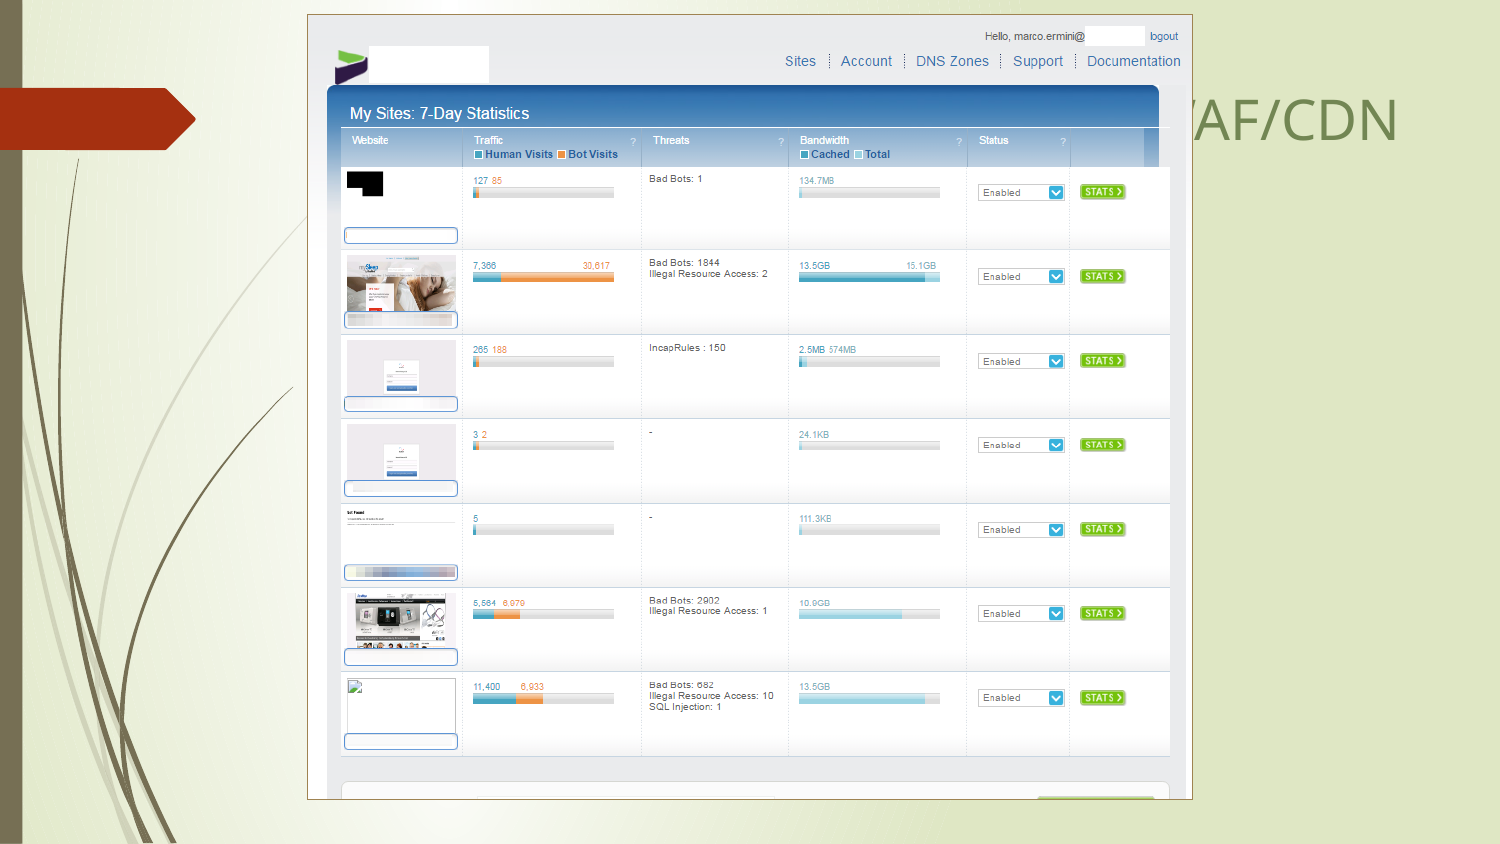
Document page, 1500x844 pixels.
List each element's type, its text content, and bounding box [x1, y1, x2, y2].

picture [307, 14, 1193, 800]
title SaaS WAF/CDN [1193, 76, 1416, 235]
